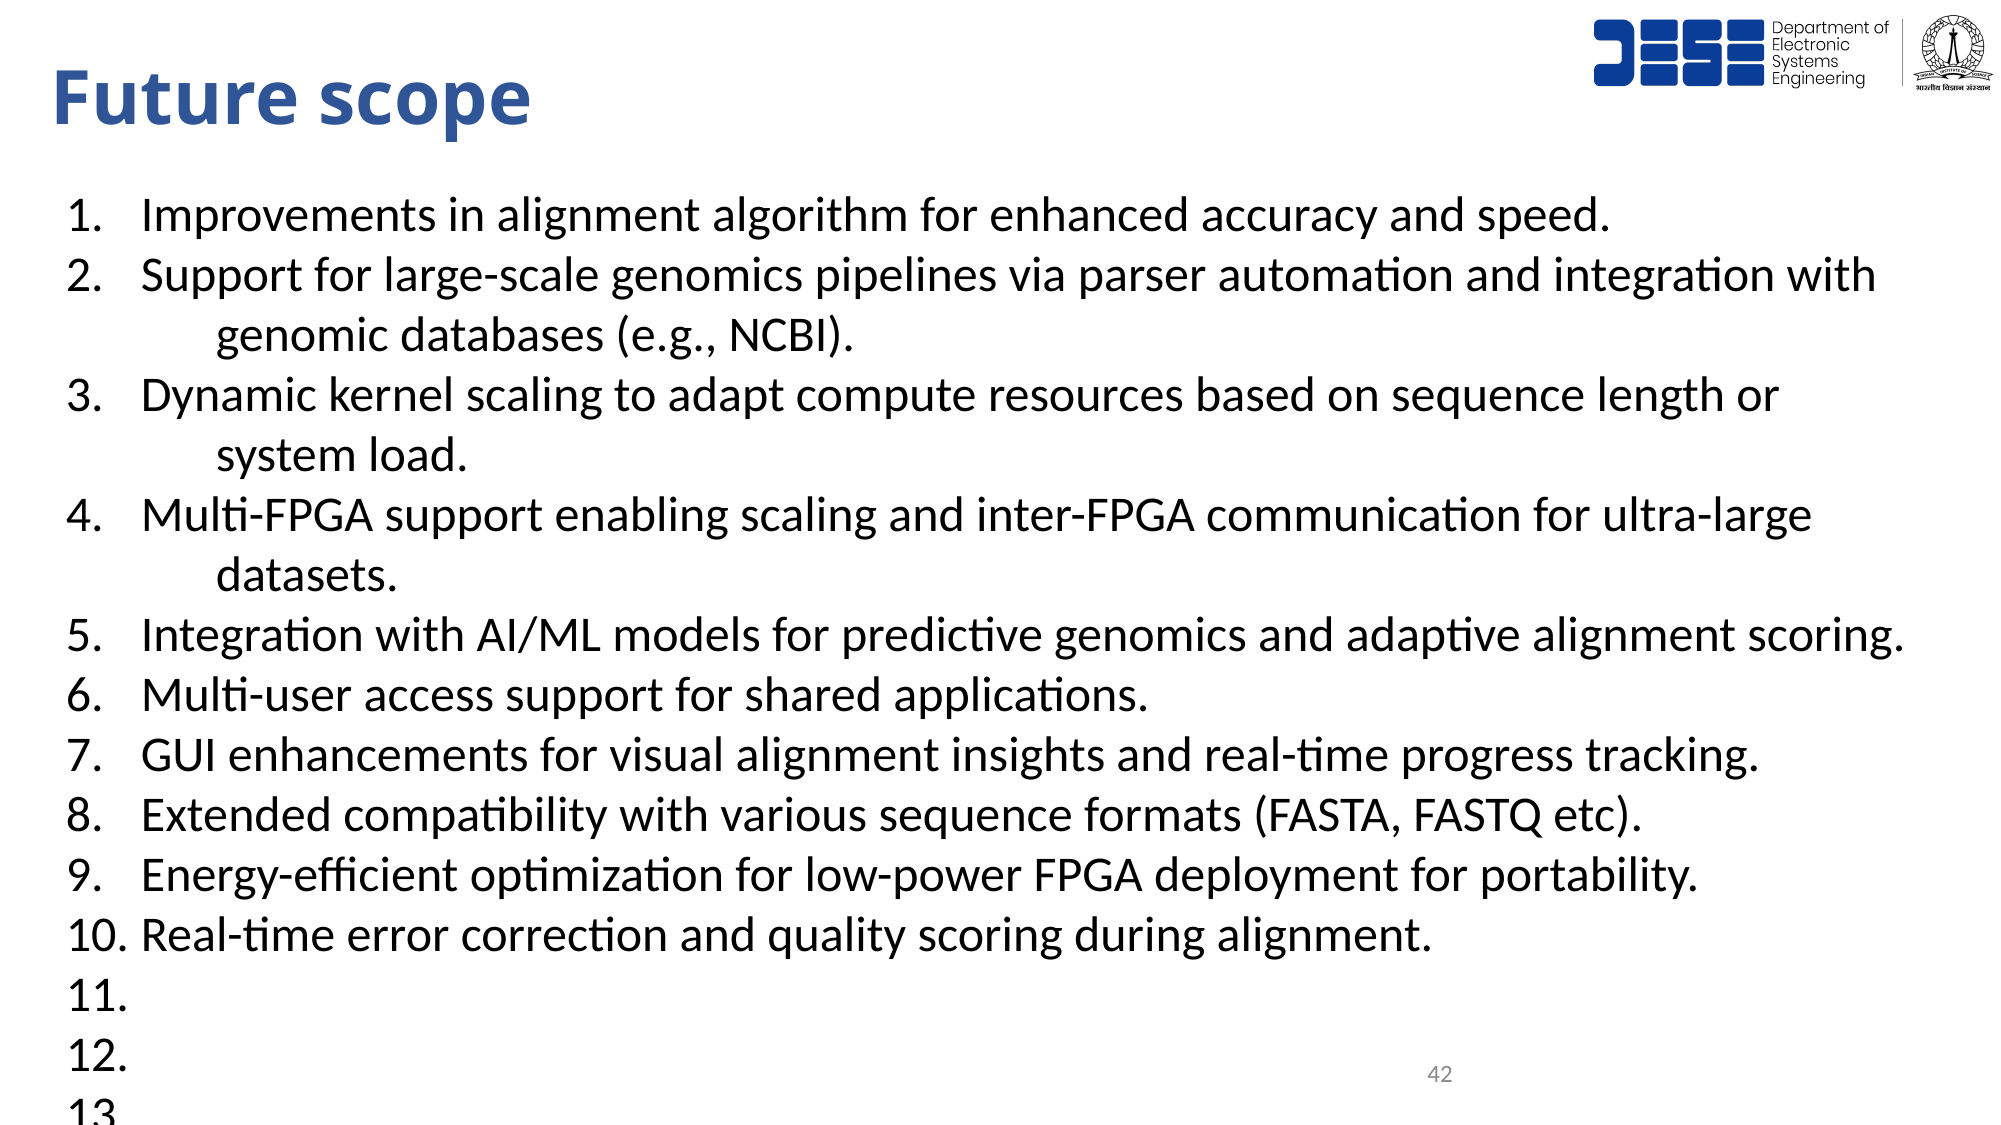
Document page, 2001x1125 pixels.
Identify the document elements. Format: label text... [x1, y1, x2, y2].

text_box Improvements in alignment algorithm for enhanced accuracy and speed. Support for large-scale genomics pipelines via parser automation and integration with genomic databases (e.g., NCBI). Dynamic kernel scaling to adapt compute resources based on sequence length or system load. Multi-FPGA support enabling scaling and inter-FPGA communication for ultra-large datasets. Integration with AI/ML models for predictive genomics and adaptive alignment scoring. Multi-user access support for shared applications. GUI enhancements for visual alignment insights and real-time progress tracking. Extended compatibility with various sequence formats (FASTA, FASTQ etc). Energy-efficient optimization for low-power FPGA deployment for portability. Real-time error correction and quality scoring during alignment. [50, 173, 1936, 1125]
title Future scope [35, 28, 1761, 173]
